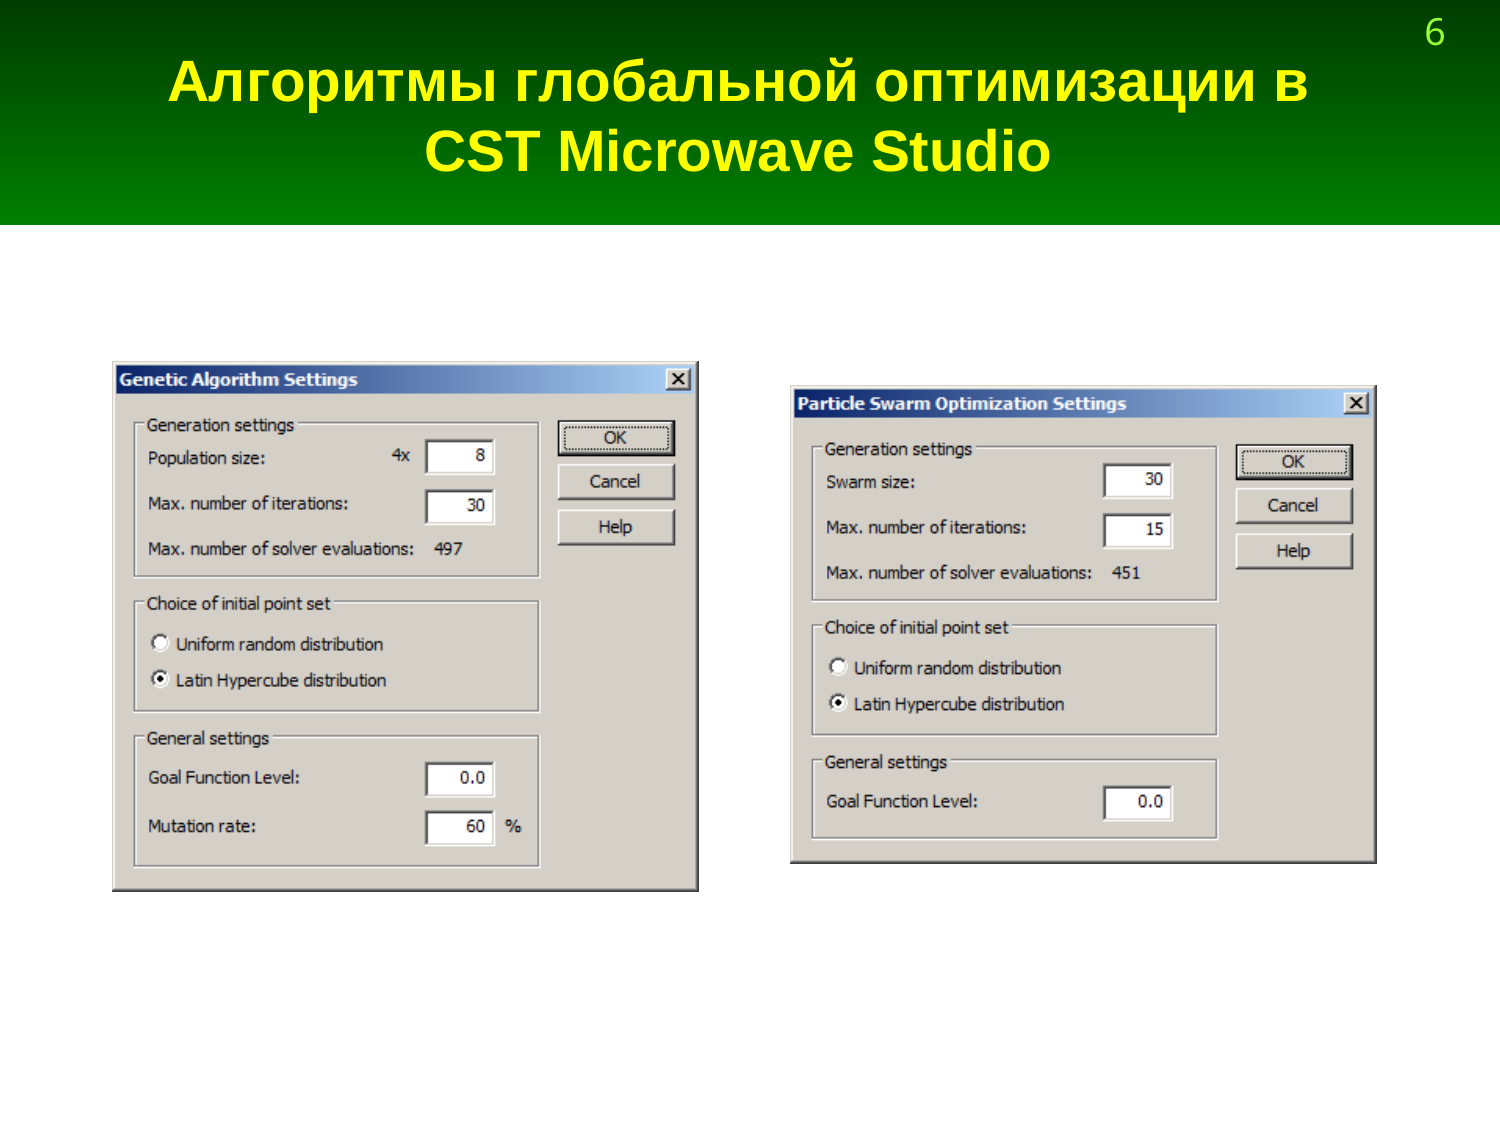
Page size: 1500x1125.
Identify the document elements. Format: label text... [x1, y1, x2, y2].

picture [790, 385, 1377, 864]
title Алгоритмы глобальной оптимизации в CST Microwave Studio [88, 18, 1389, 207]
picture [112, 361, 699, 892]
